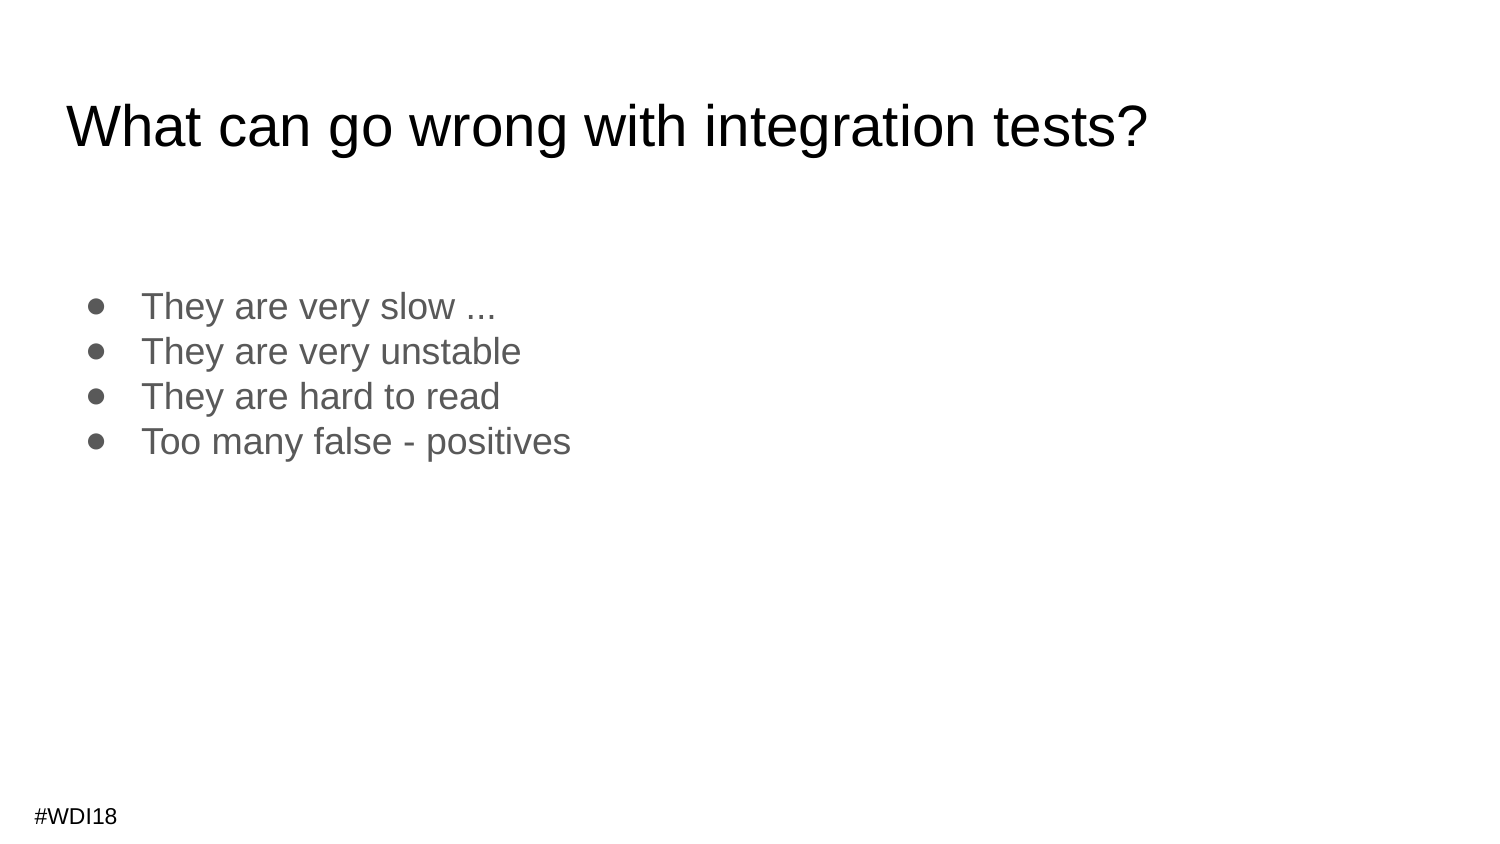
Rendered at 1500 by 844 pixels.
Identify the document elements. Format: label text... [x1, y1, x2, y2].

title What can go wrong with integration tests? [51, 72, 1449, 167]
list They are very slow ... They are very unstable They are hard to read Too many false - positives [51, 189, 1449, 750]
text_box #WDI18 [0, 786, 247, 844]
